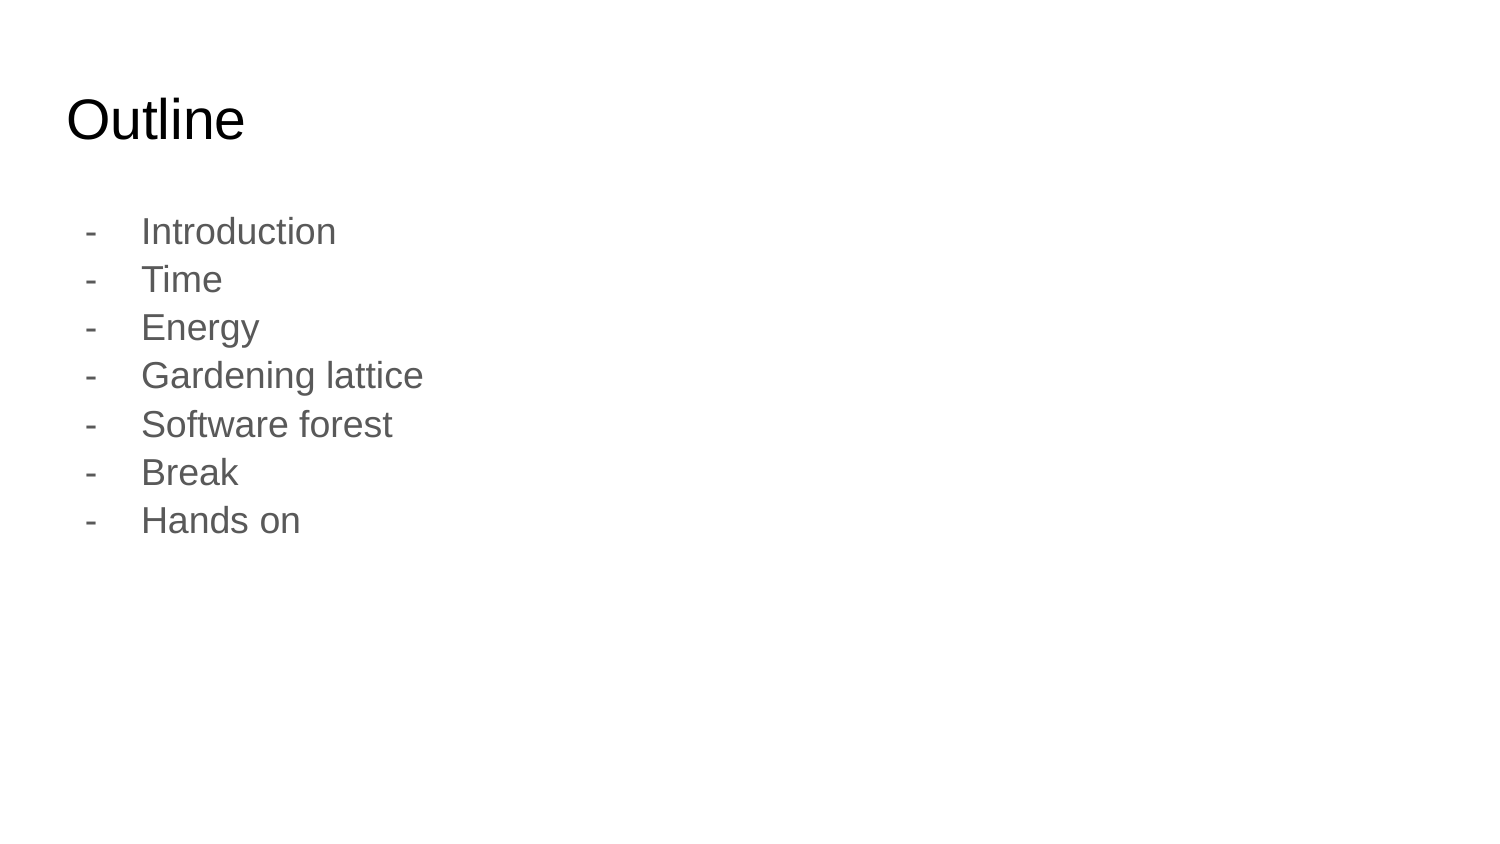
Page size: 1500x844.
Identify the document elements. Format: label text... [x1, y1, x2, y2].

text_box Introduction Time Energy Gardening lattice Software forest Break Hands on [51, 188, 1449, 750]
title Outline [51, 72, 1449, 167]
